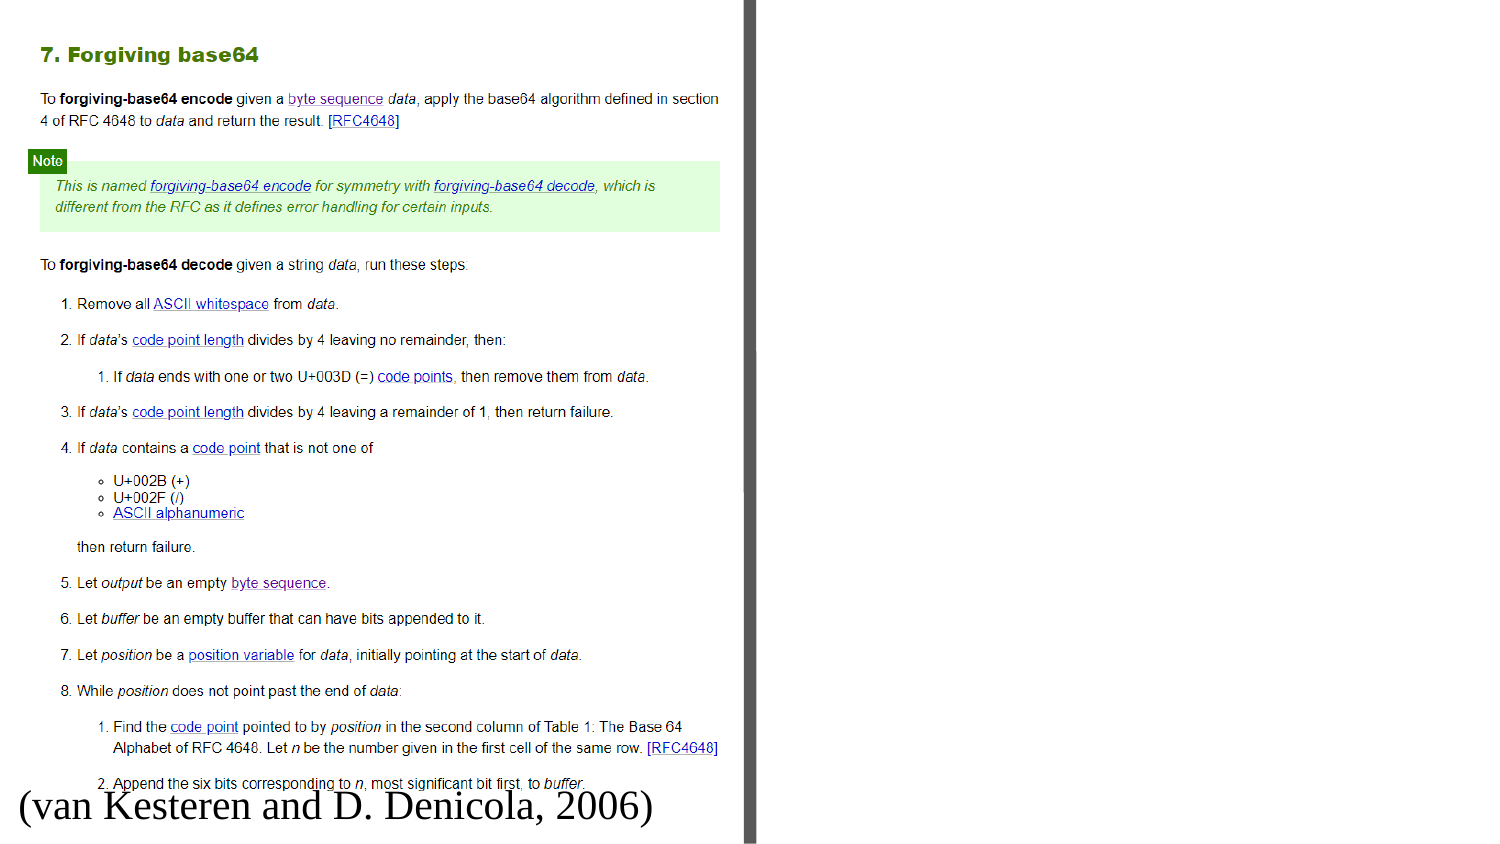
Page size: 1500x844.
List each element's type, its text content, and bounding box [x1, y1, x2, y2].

text_box (van Kesteren and D. Denicola, 2006) [3, 762, 754, 844]
picture [24, 41, 732, 762]
